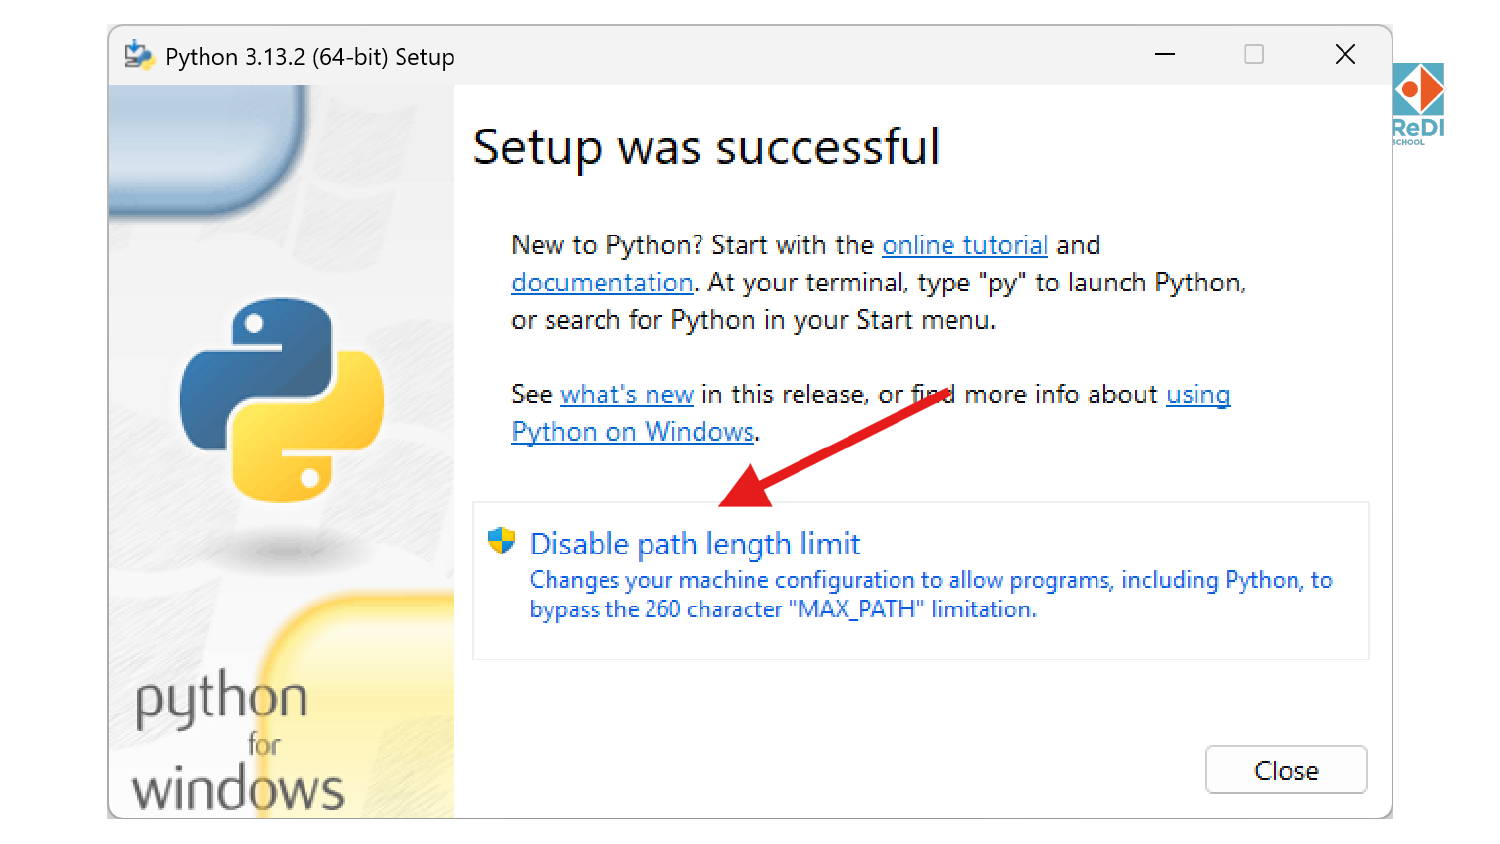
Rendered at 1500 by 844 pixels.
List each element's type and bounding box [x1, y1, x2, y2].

picture [107, 24, 1447, 819]
